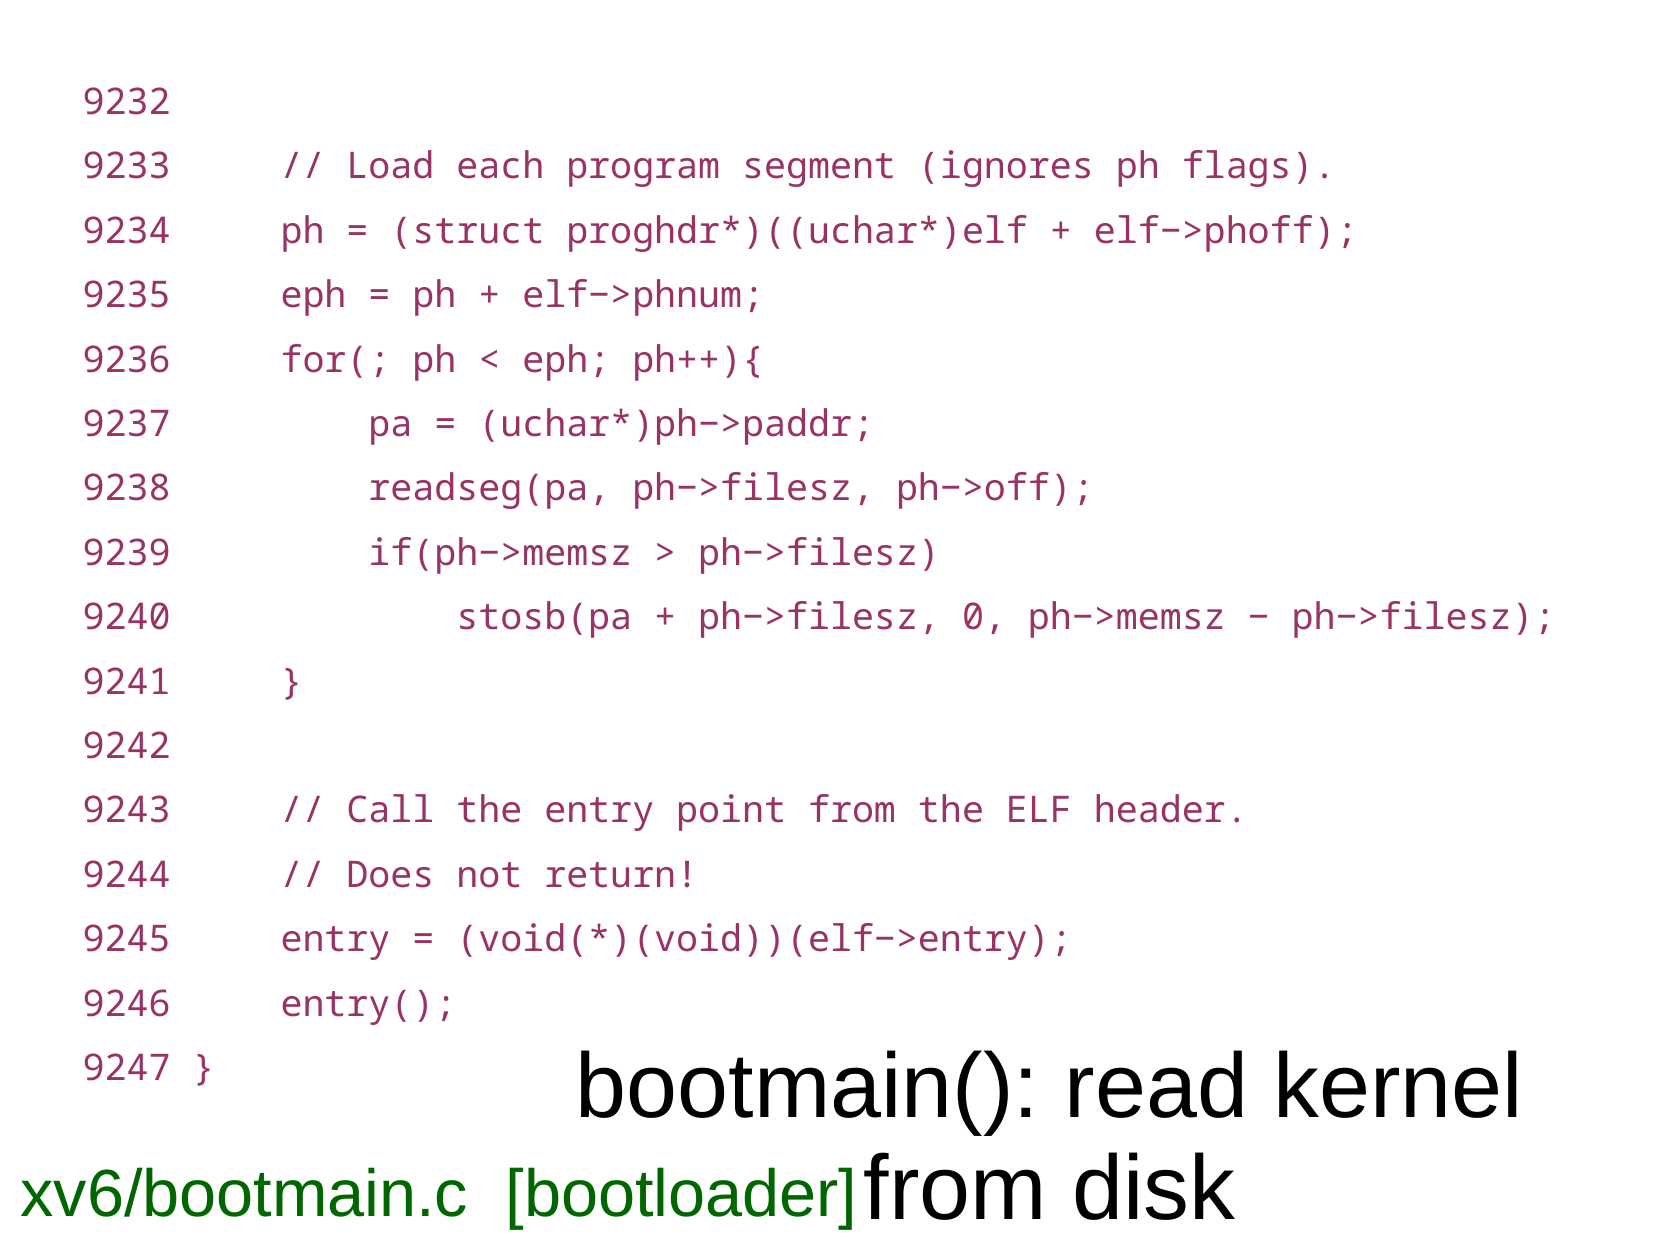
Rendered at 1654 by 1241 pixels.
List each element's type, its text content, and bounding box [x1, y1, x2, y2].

text_box xv6/bootmain.c [bootloader] [5, 1148, 891, 1238]
list 9232 9233 // Load each program segment (ignores ph flags). 9234 ph = (struct proghdr*)((uchar*)elf + elf−>phoff); 9235 eph = ph + elf−>phnum; 9236 for(; ph < eph; ph++){ 9237 pa = (uchar*)ph−>paddr; 9238 readseg(pa, ph−>filesz, ph−>off); 9239 if(ph−>memsz > ph−>filesz) 9240 stosb(pa + ph−>filesz, 0, ph−>memsz − ph−>filesz); 9241 } 9242 9243 // Call the entry point from the ELF header. 9244 // Does not return! 9245 entry = (void(*)(void))(elf−>entry); 9246 entry(); 9247 } [82, 75, 1571, 1148]
title bootmain(): read kernel from disk [487, 1033, 1613, 1241]
